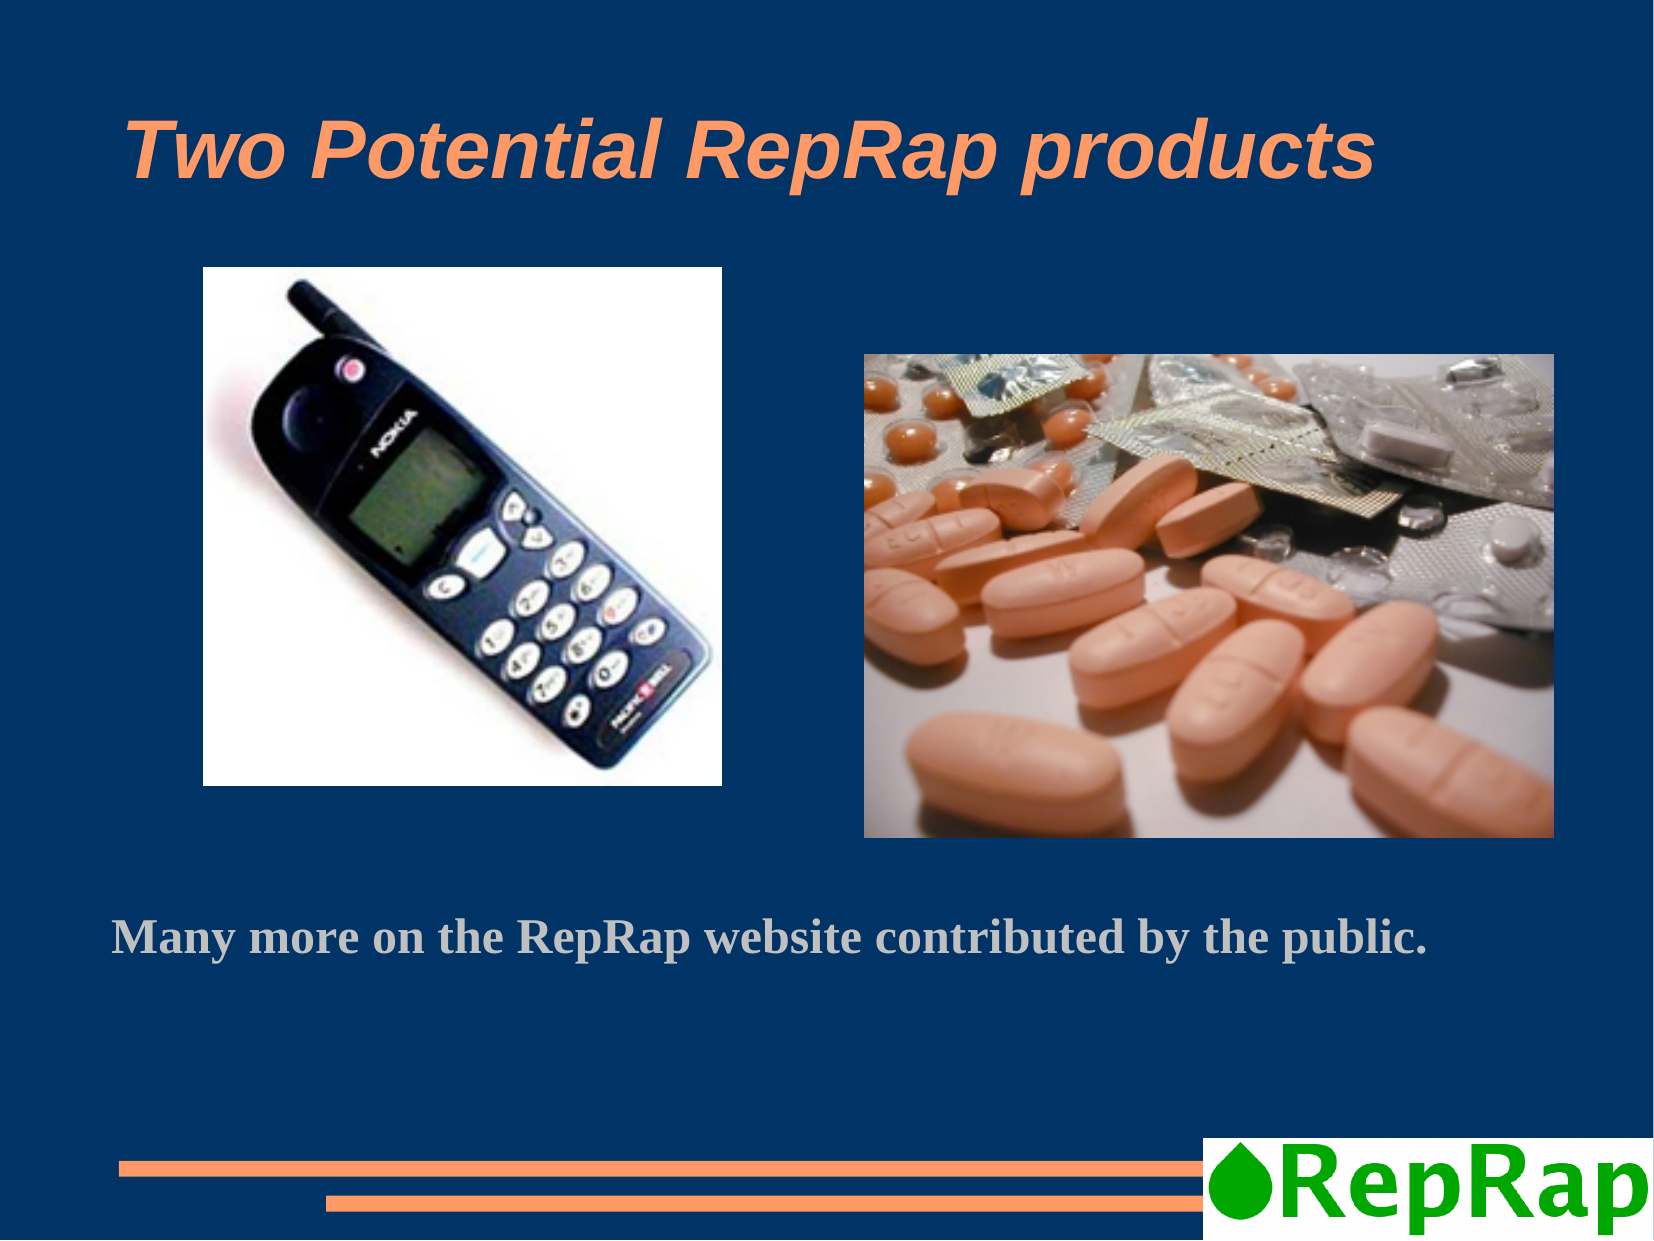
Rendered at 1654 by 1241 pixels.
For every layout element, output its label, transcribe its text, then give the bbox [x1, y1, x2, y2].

picture [864, 354, 1554, 838]
picture [1203, 1138, 1654, 1241]
title Two Potential RepRap products [121, 46, 1534, 254]
text_box Many more on the RepRap website contributed by the public. [111, 908, 1583, 1134]
picture [203, 267, 722, 786]
